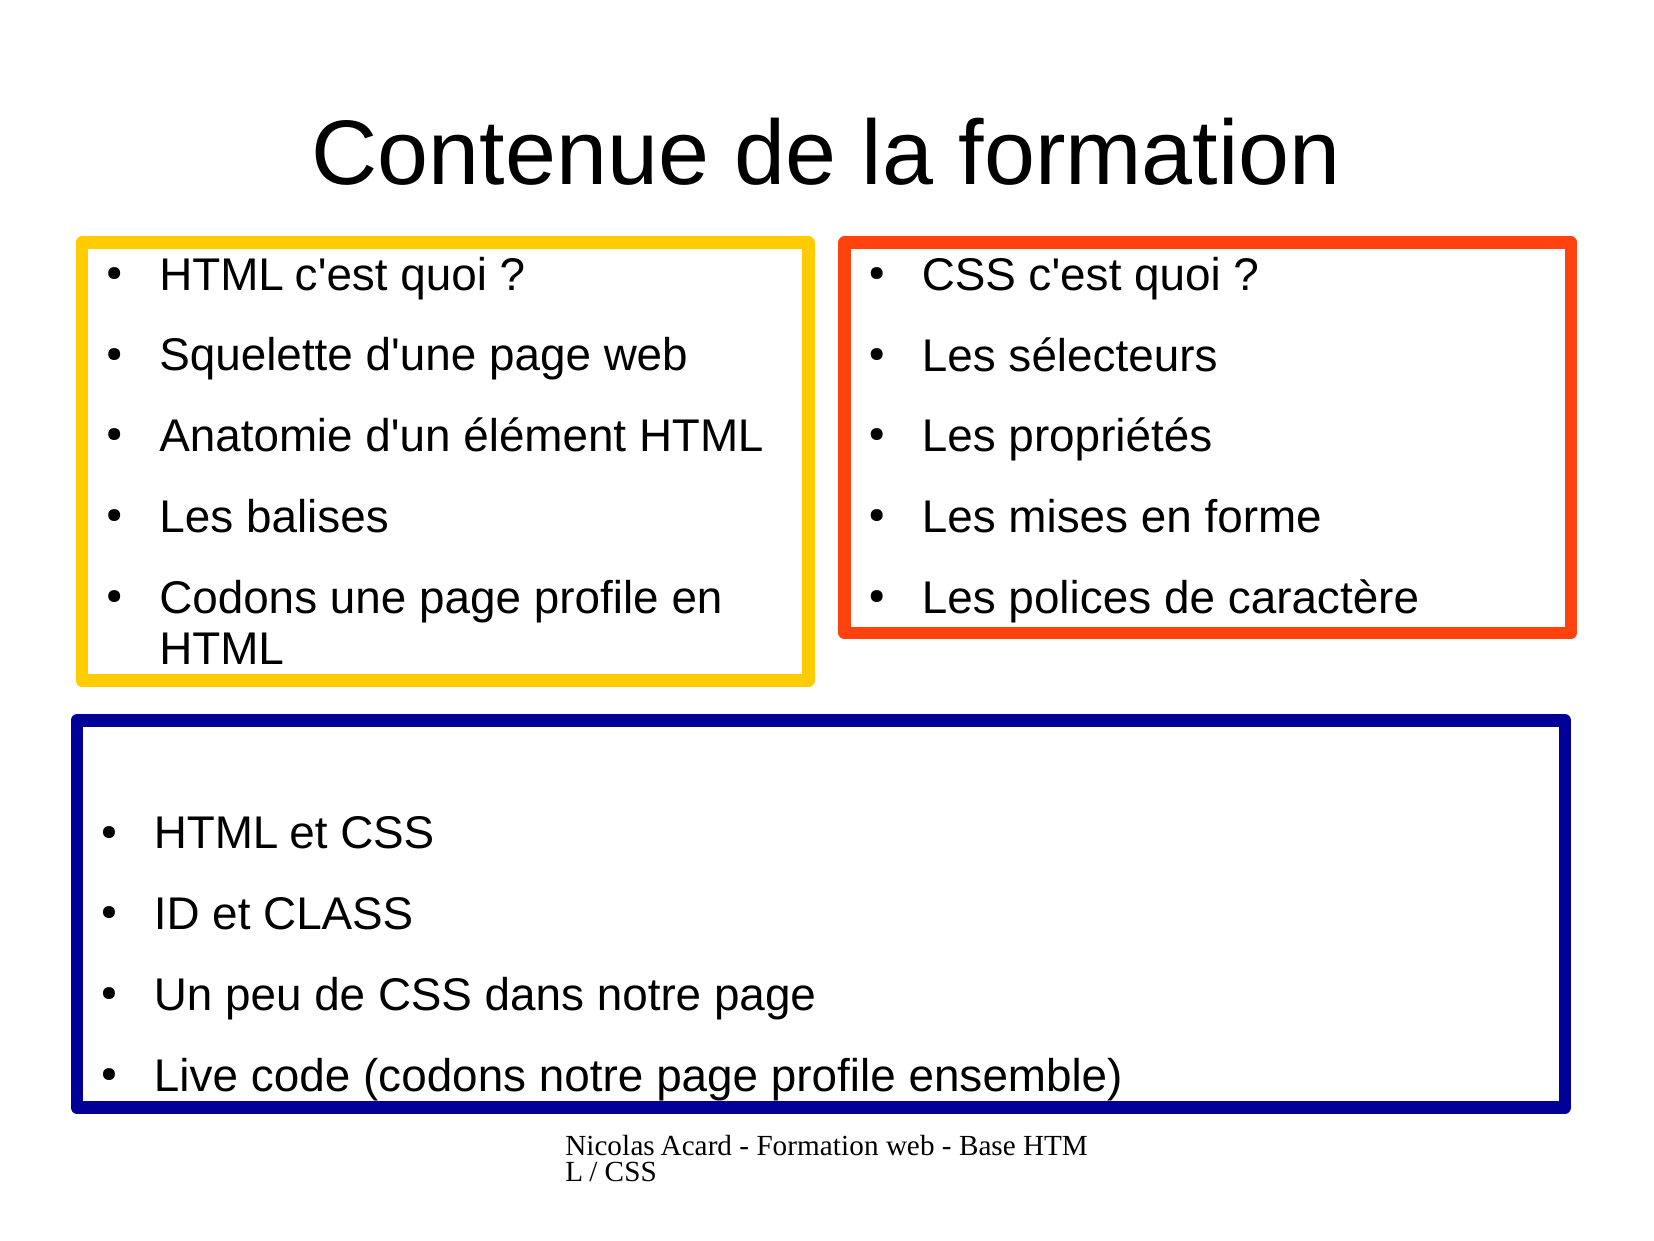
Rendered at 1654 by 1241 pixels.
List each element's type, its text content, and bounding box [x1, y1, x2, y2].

list HTML c'est quoi ? Squelette d'une page web Anatomie d'un élément HTML Les balises Codons une page profile en HTML [82, 242, 809, 681]
list CSS c'est quoi ? Les sélecteurs Les propriétés Les mises en forme Les polices de caractère [844, 242, 1571, 633]
list HTML et CSS ID et CLASS Un peu de CSS dans notre page Live code (codons notre page profile ensemble) [76, 720, 1565, 1108]
title Contenue de la formation [82, 49, 1571, 257]
